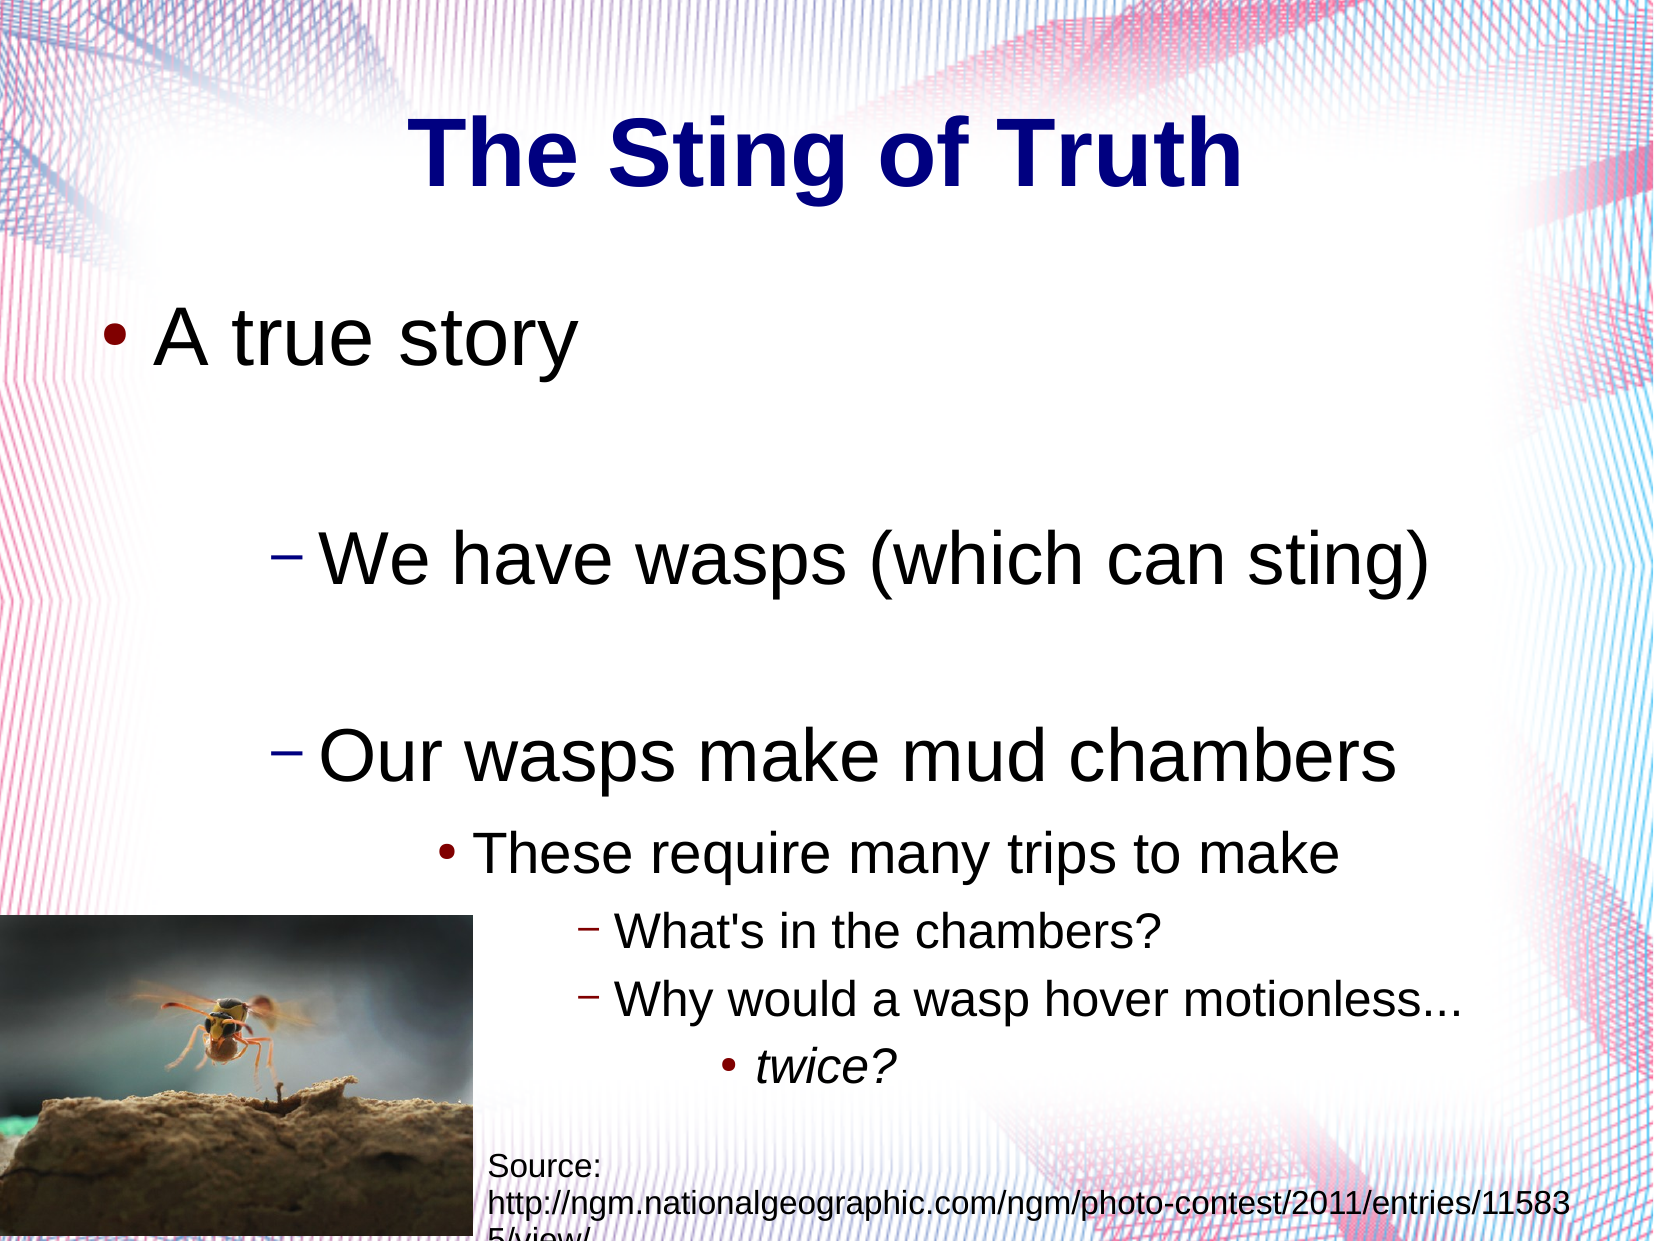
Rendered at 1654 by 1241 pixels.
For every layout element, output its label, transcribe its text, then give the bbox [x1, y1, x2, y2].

title The Sting of Truth [82, 49, 1571, 257]
text_box Source: http://ngm.nationalgeographic.com/ngm/photo-contest/2011/entries/115835/view/ [472, 1139, 1595, 1230]
picture [544, 1235, 553, 1241]
picture [511, 1230, 587, 1241]
picture [492, 1230, 511, 1241]
picture [0, 0, 1654, 1241]
list A true story We have wasps (which can sting) Our wasps make mud chambers These require many trips to make What's in the chambers? Why would a wasp hover motionless... twice? [82, 290, 1571, 1139]
